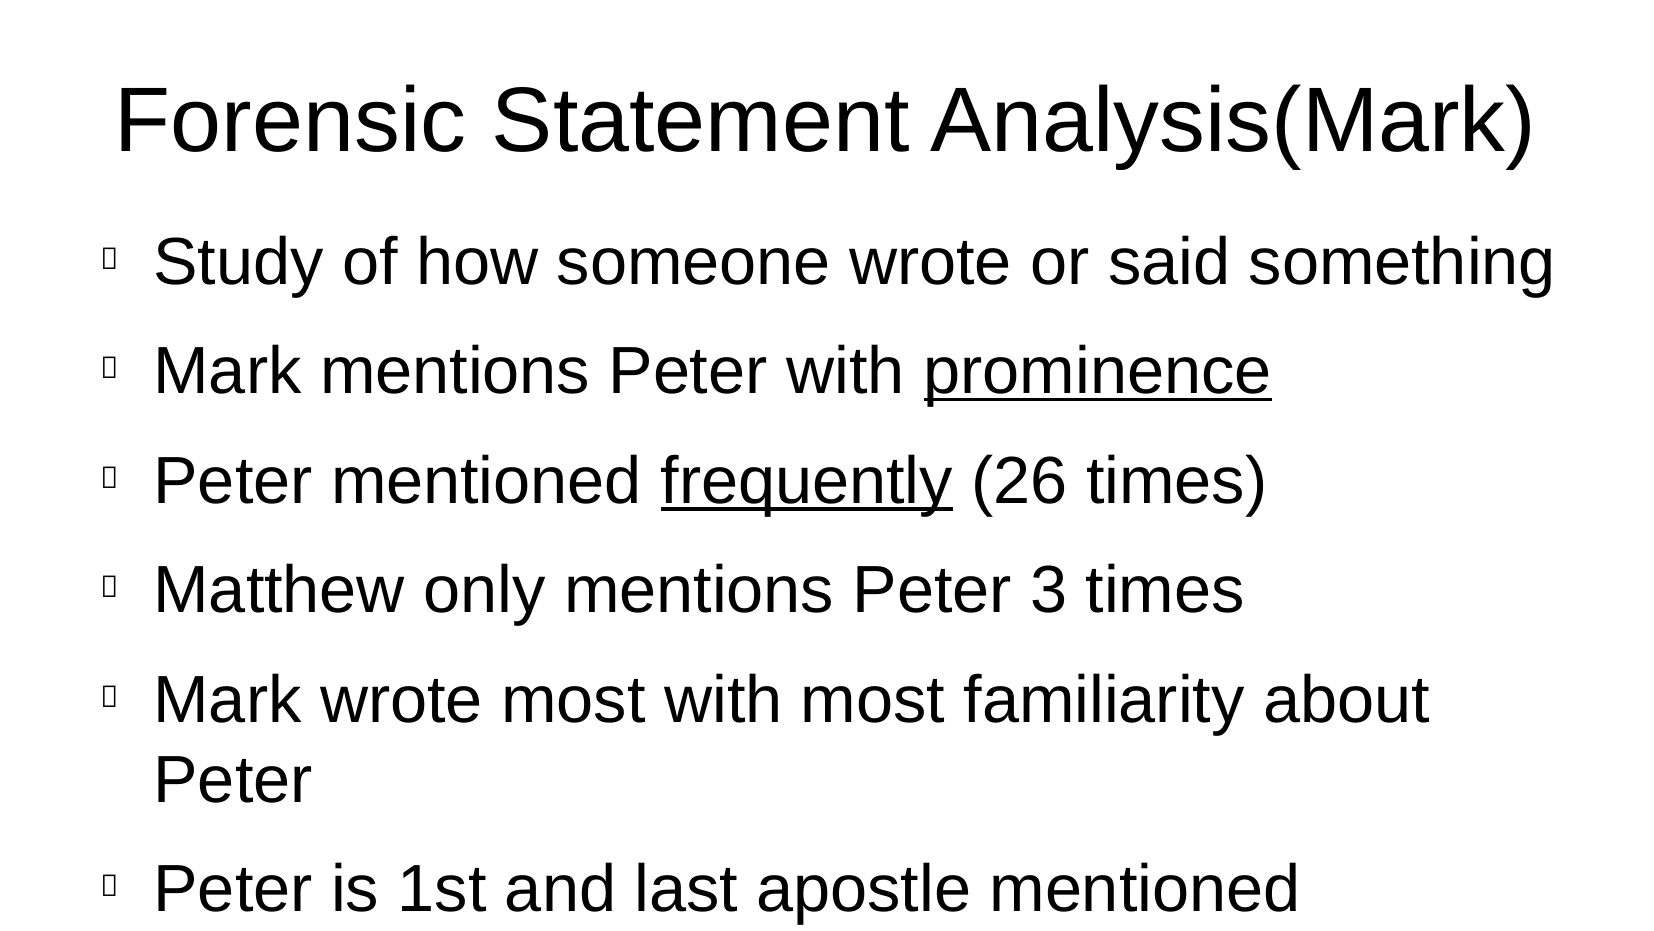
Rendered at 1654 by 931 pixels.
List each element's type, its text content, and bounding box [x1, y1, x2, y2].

list Study of how someone wrote or said something Mark mentions Peter with prominence Peter mentioned frequently (26 times) Matthew only mentions Peter 3 times Mark wrote most with most familiarity about Peter Peter is 1st and last apostle mentioned [82, 217, 1571, 757]
title Forensic Statement Analysis(Mark) [82, 37, 1571, 193]
